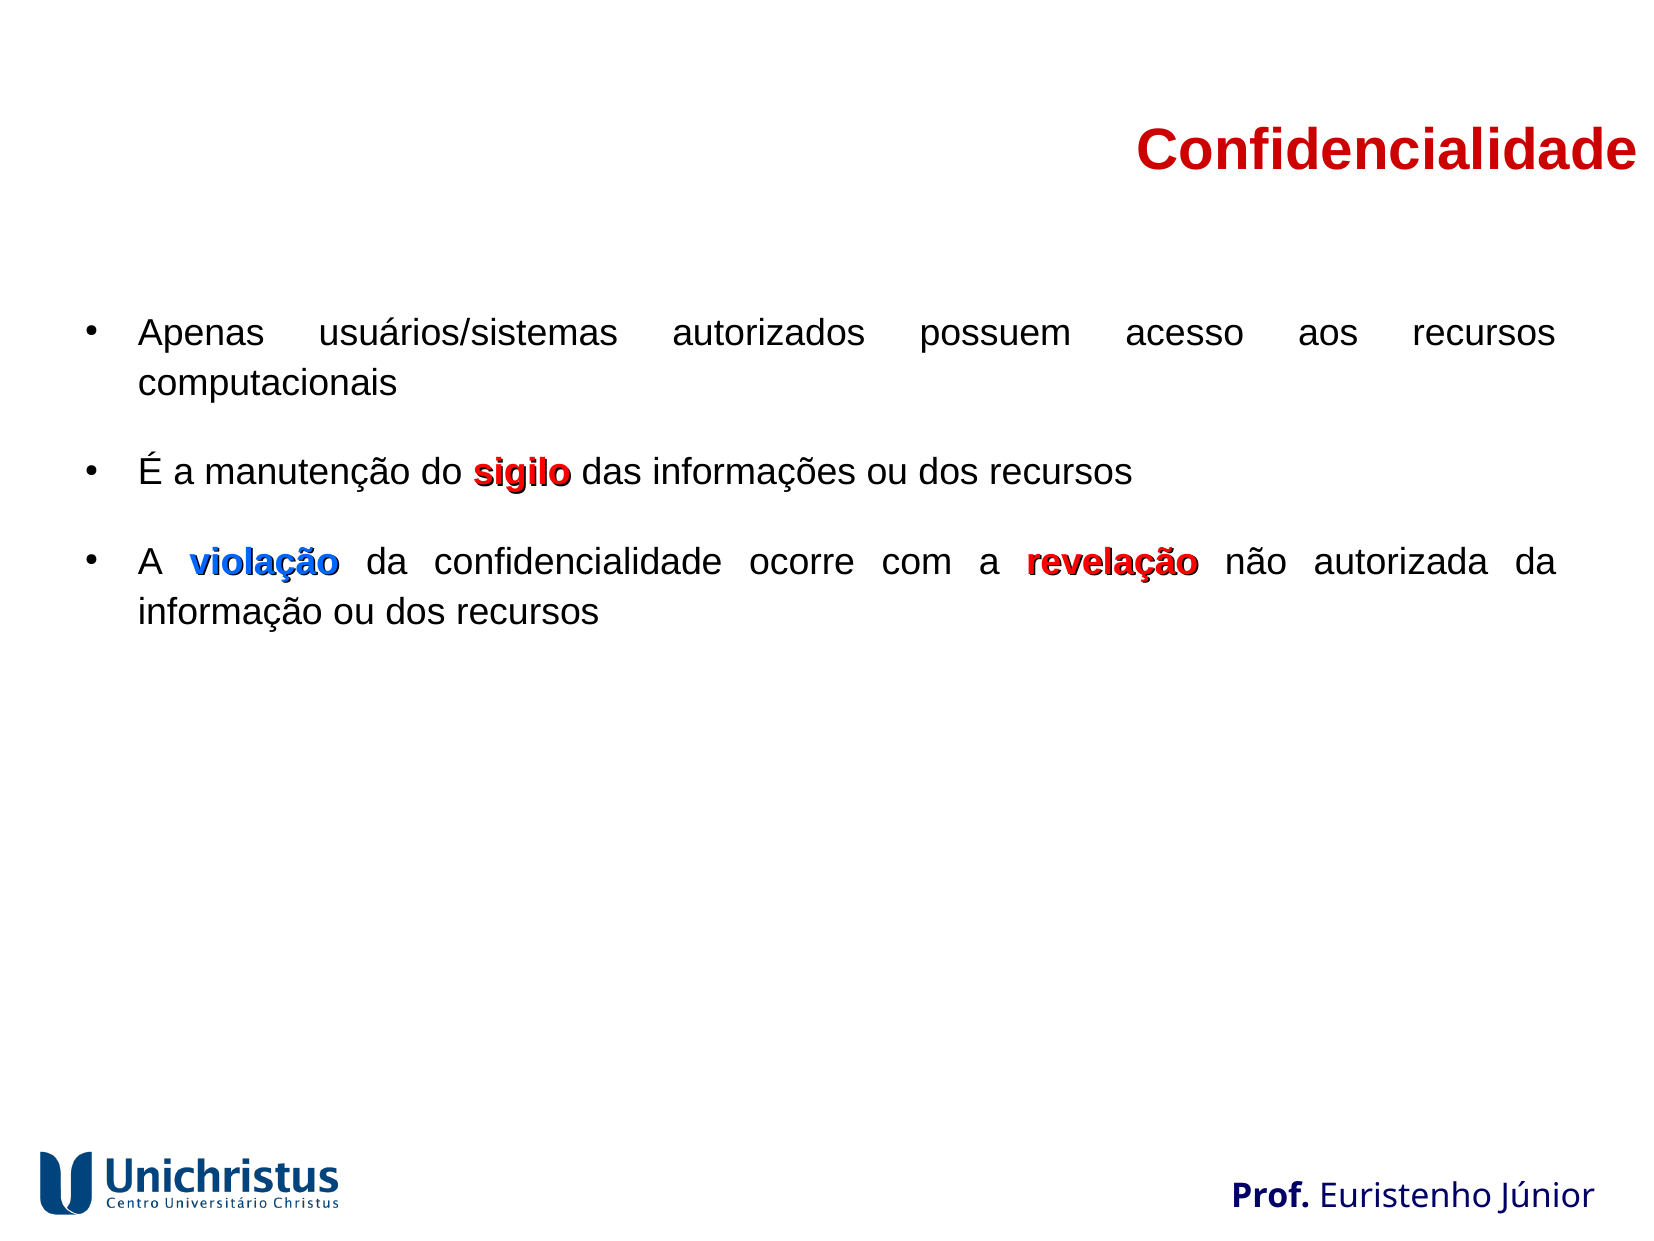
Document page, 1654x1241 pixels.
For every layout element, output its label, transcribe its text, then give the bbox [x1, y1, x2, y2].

text_box Prof. Euristenho Júnior [1216, 1163, 1654, 1224]
picture [35, 1148, 343, 1217]
text_box Apenas usuários/sistemas autorizados possuem acesso aos recursos computacionais É a manutenção do sigilo das informações ou dos recursos A violação da confidencialidade ocorre com a revelação não autorizada da informação ou dos recursos [52, 295, 1571, 632]
text_box Confidencialidade [1121, 109, 1654, 189]
